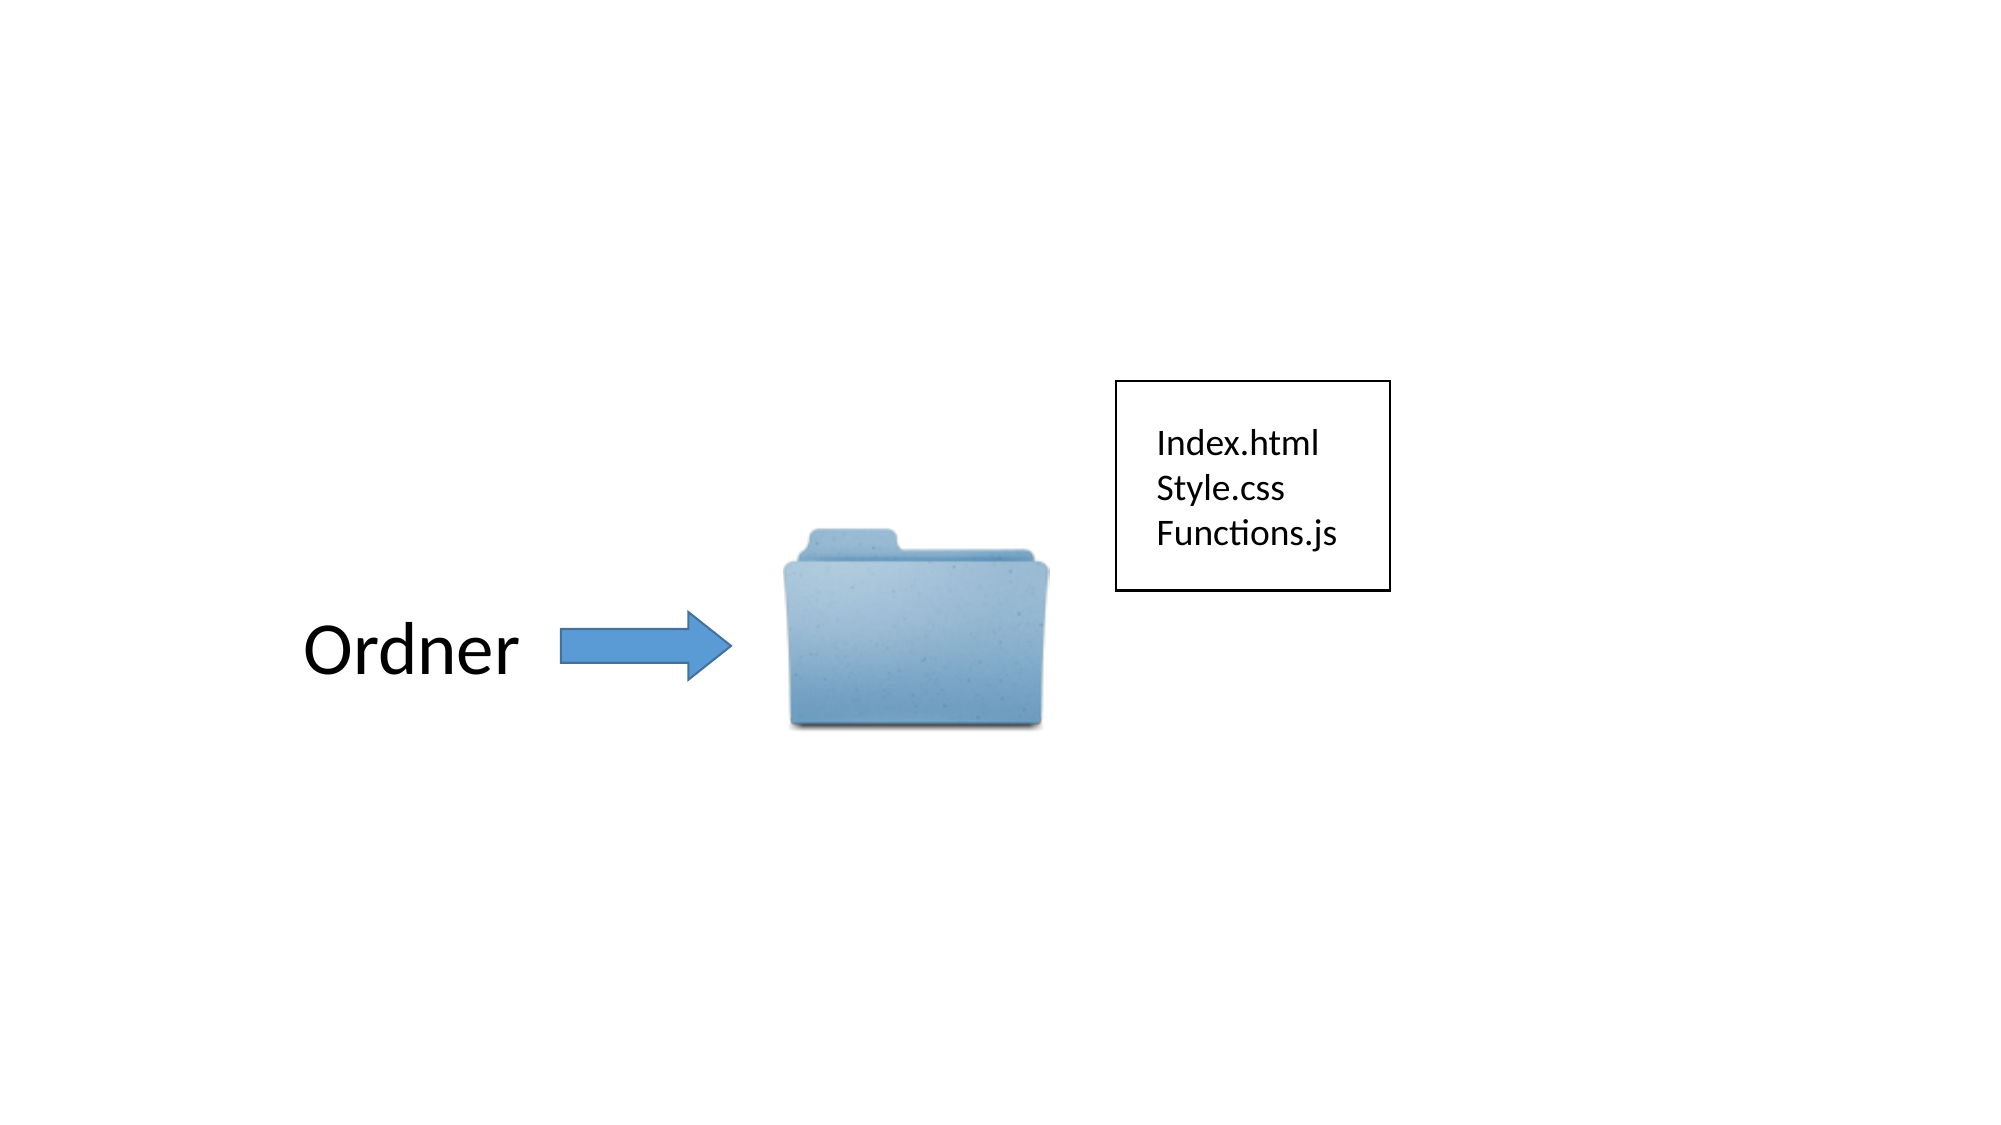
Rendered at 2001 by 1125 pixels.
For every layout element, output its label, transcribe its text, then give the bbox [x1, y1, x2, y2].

text_box [601, 612, 732, 680]
text_box [1116, 381, 1391, 591]
text_box Ordner [288, 591, 601, 697]
text_box Index.html Style.css Functions.js [1141, 410, 1365, 561]
picture [783, 491, 1050, 758]
